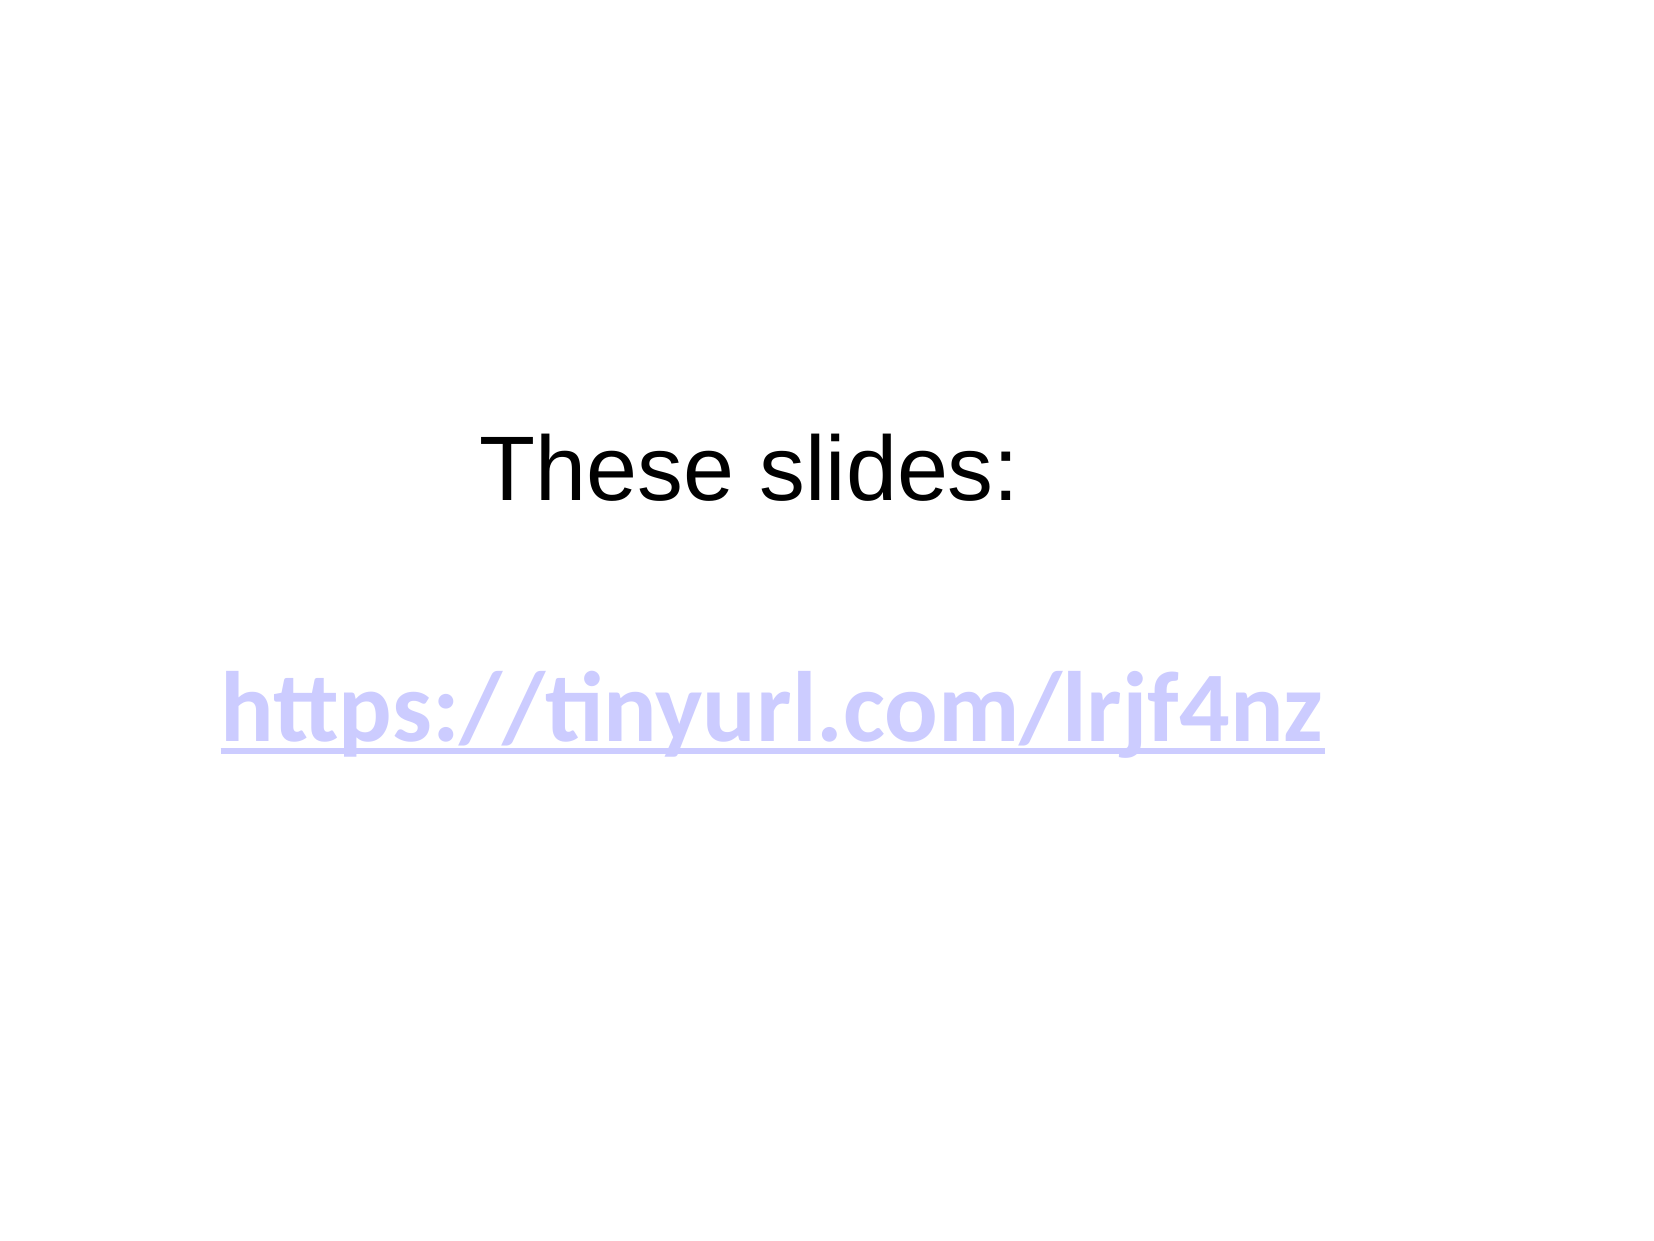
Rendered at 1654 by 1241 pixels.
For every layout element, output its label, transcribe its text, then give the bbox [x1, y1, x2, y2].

subtitle https://tinyurl.com/lrjf4nz [150, 637, 1396, 925]
title These slides: [112, 349, 1388, 591]
